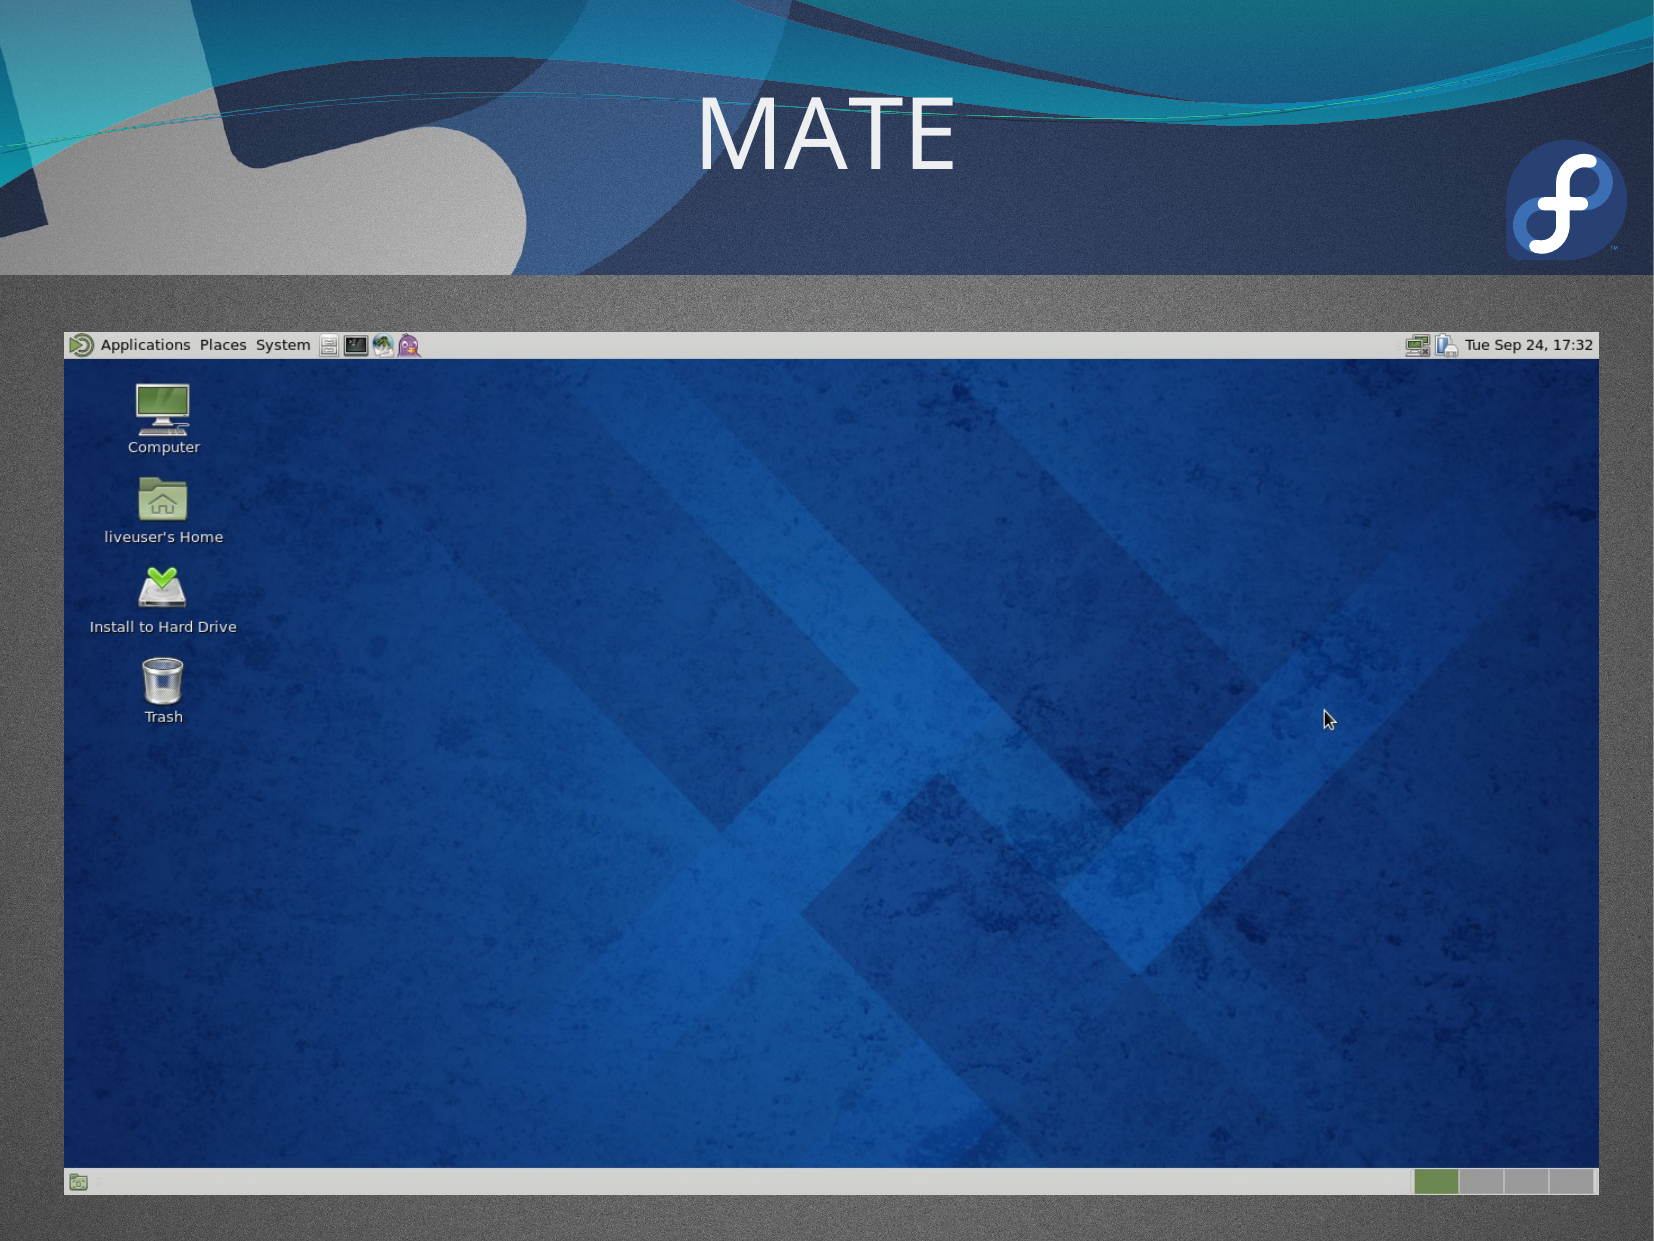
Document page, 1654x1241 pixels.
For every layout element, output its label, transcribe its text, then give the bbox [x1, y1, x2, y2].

text_box MATE [88, 29, 1565, 237]
picture [0, 0, 1654, 1241]
